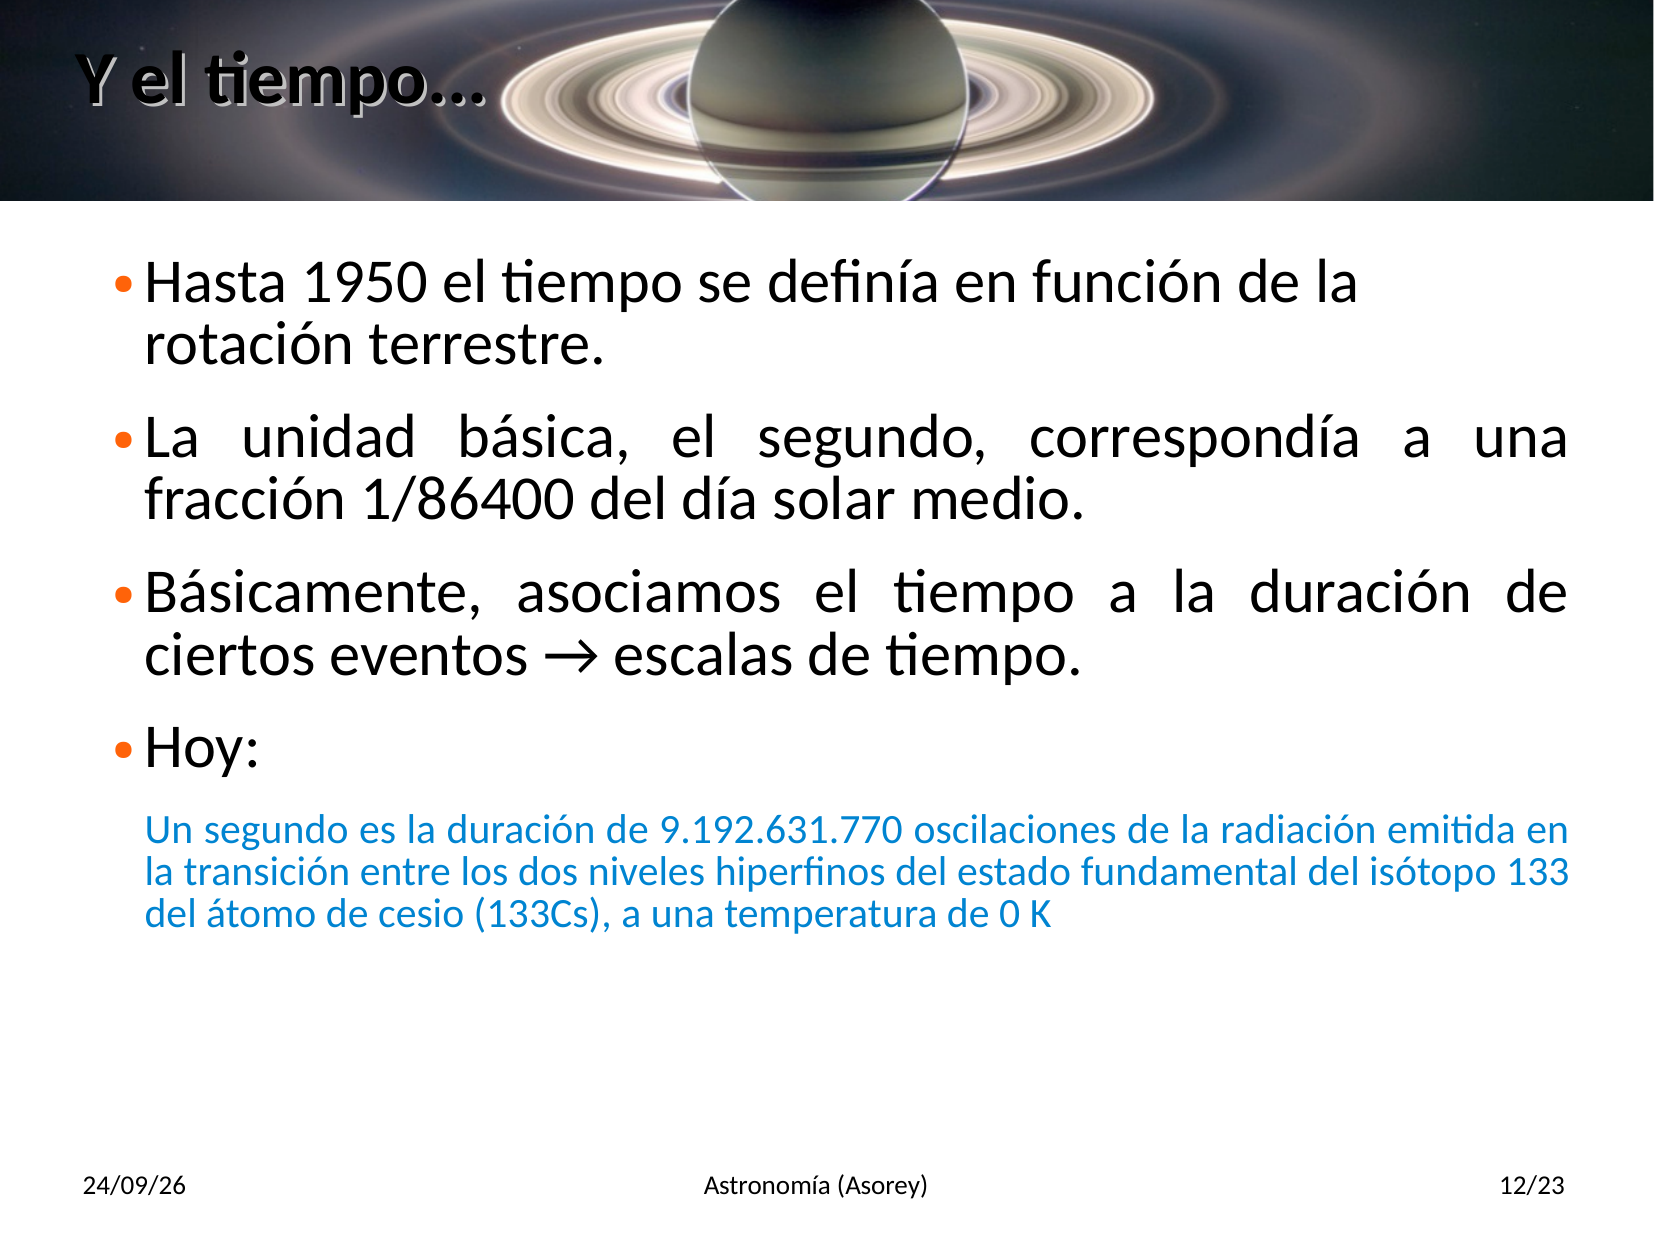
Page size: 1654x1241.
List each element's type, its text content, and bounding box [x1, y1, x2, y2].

title Y el tiempo... [75, 19, 1564, 151]
picture [0, 0, 1654, 201]
list Hasta 1950 el tiempo se definía en función de la rotación terrestre. La unidad básica, el segundo, correspondía a una fracción 1/86400 del día solar medio. Básicamente, asociamos el tiempo a la duración de ciertos eventos → escalas de tiempo. Hoy: Un segundo es la duración de 9.192.631.770 oscilaciones de la radiación emitida en la transición entre los dos niveles hiperfinos del estado fundamental del isótopo 133 del átomo de cesio (133Cs), a una temperatura de 0 K [82, 255, 1571, 1156]
